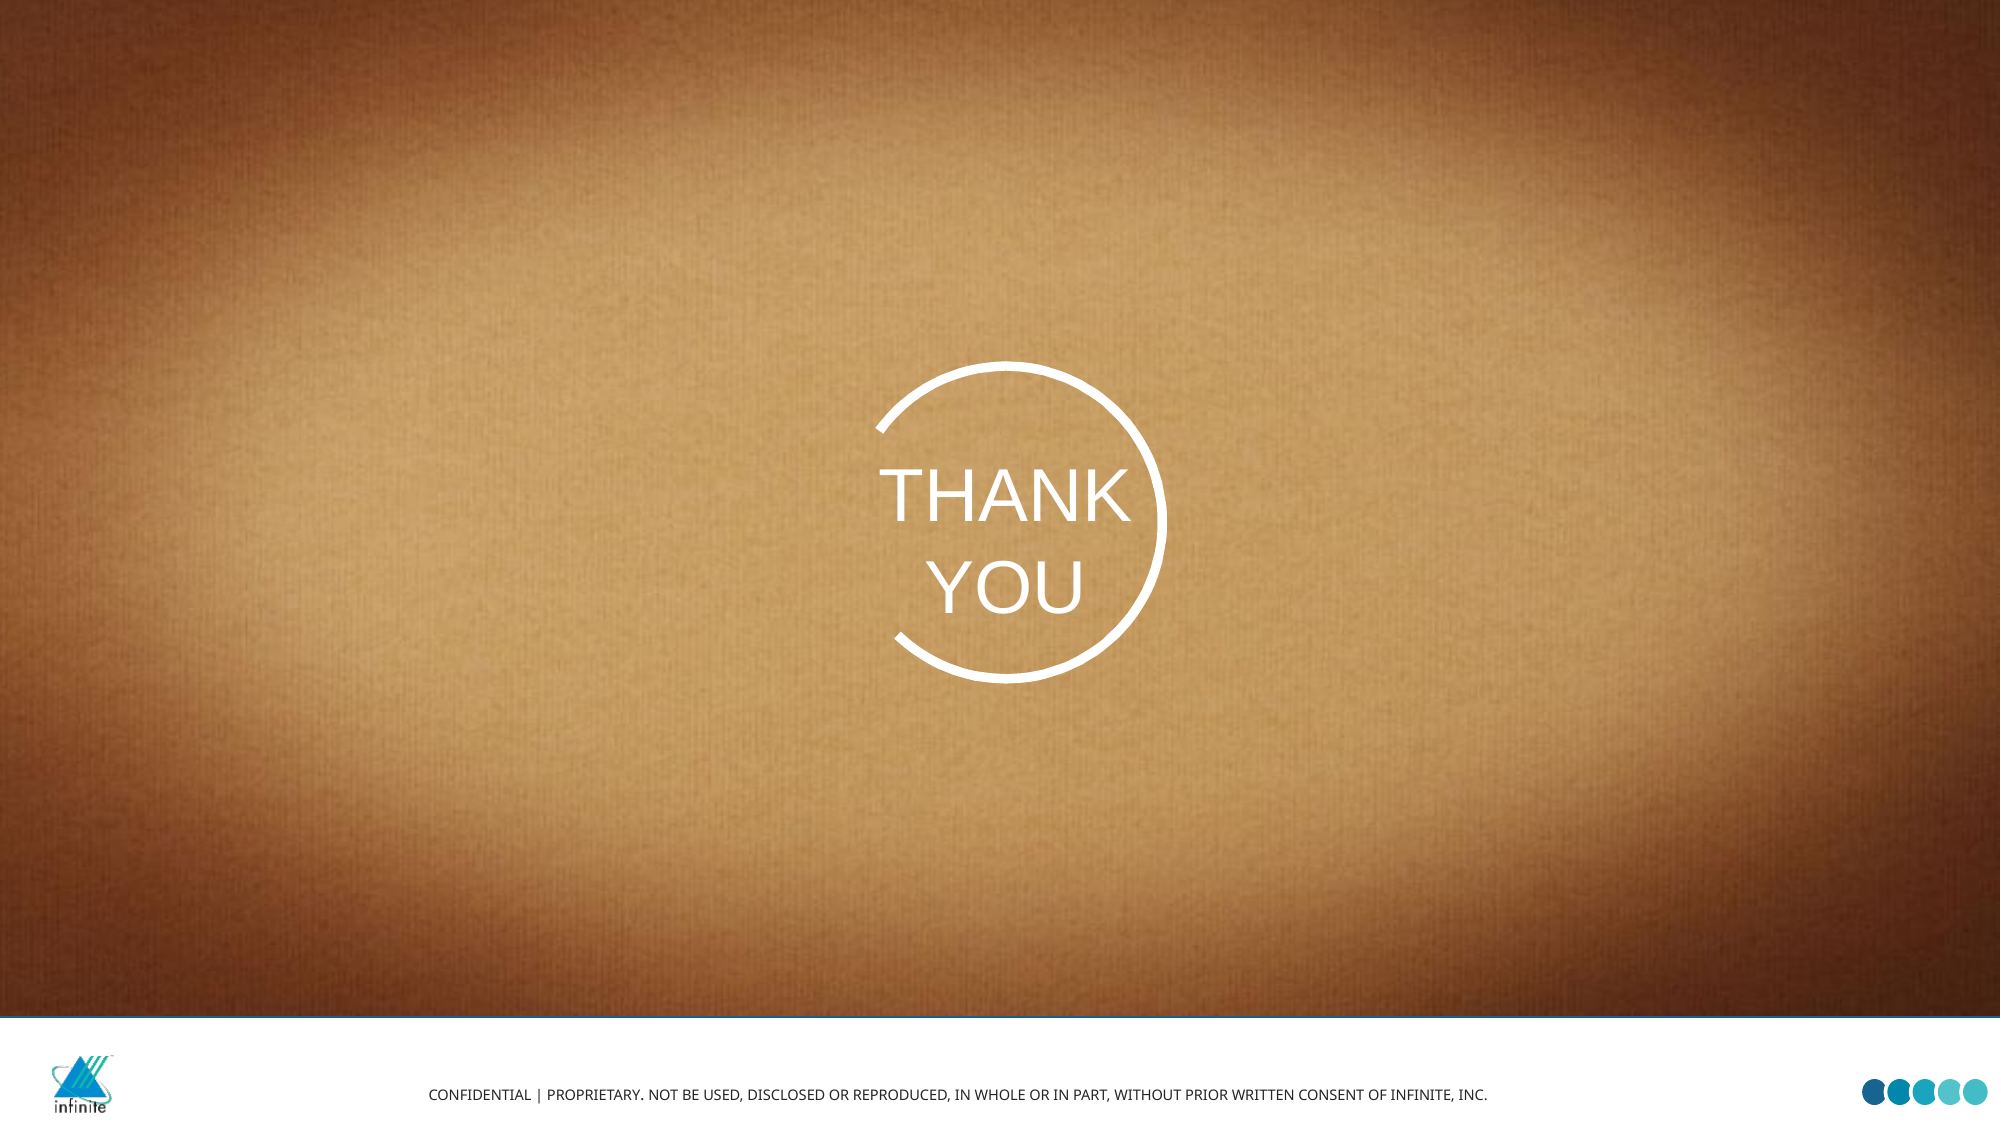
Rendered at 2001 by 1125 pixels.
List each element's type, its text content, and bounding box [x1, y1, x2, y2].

text_box [875, 361, 1147, 444]
picture [45, 1055, 120, 1113]
text_box [1149, 448, 1167, 597]
text_box [1858, 1074, 1992, 1110]
text_box [894, 629, 1127, 684]
text_box THANK YOU [861, 444, 1149, 629]
picture [0, 0, 2000, 1017]
